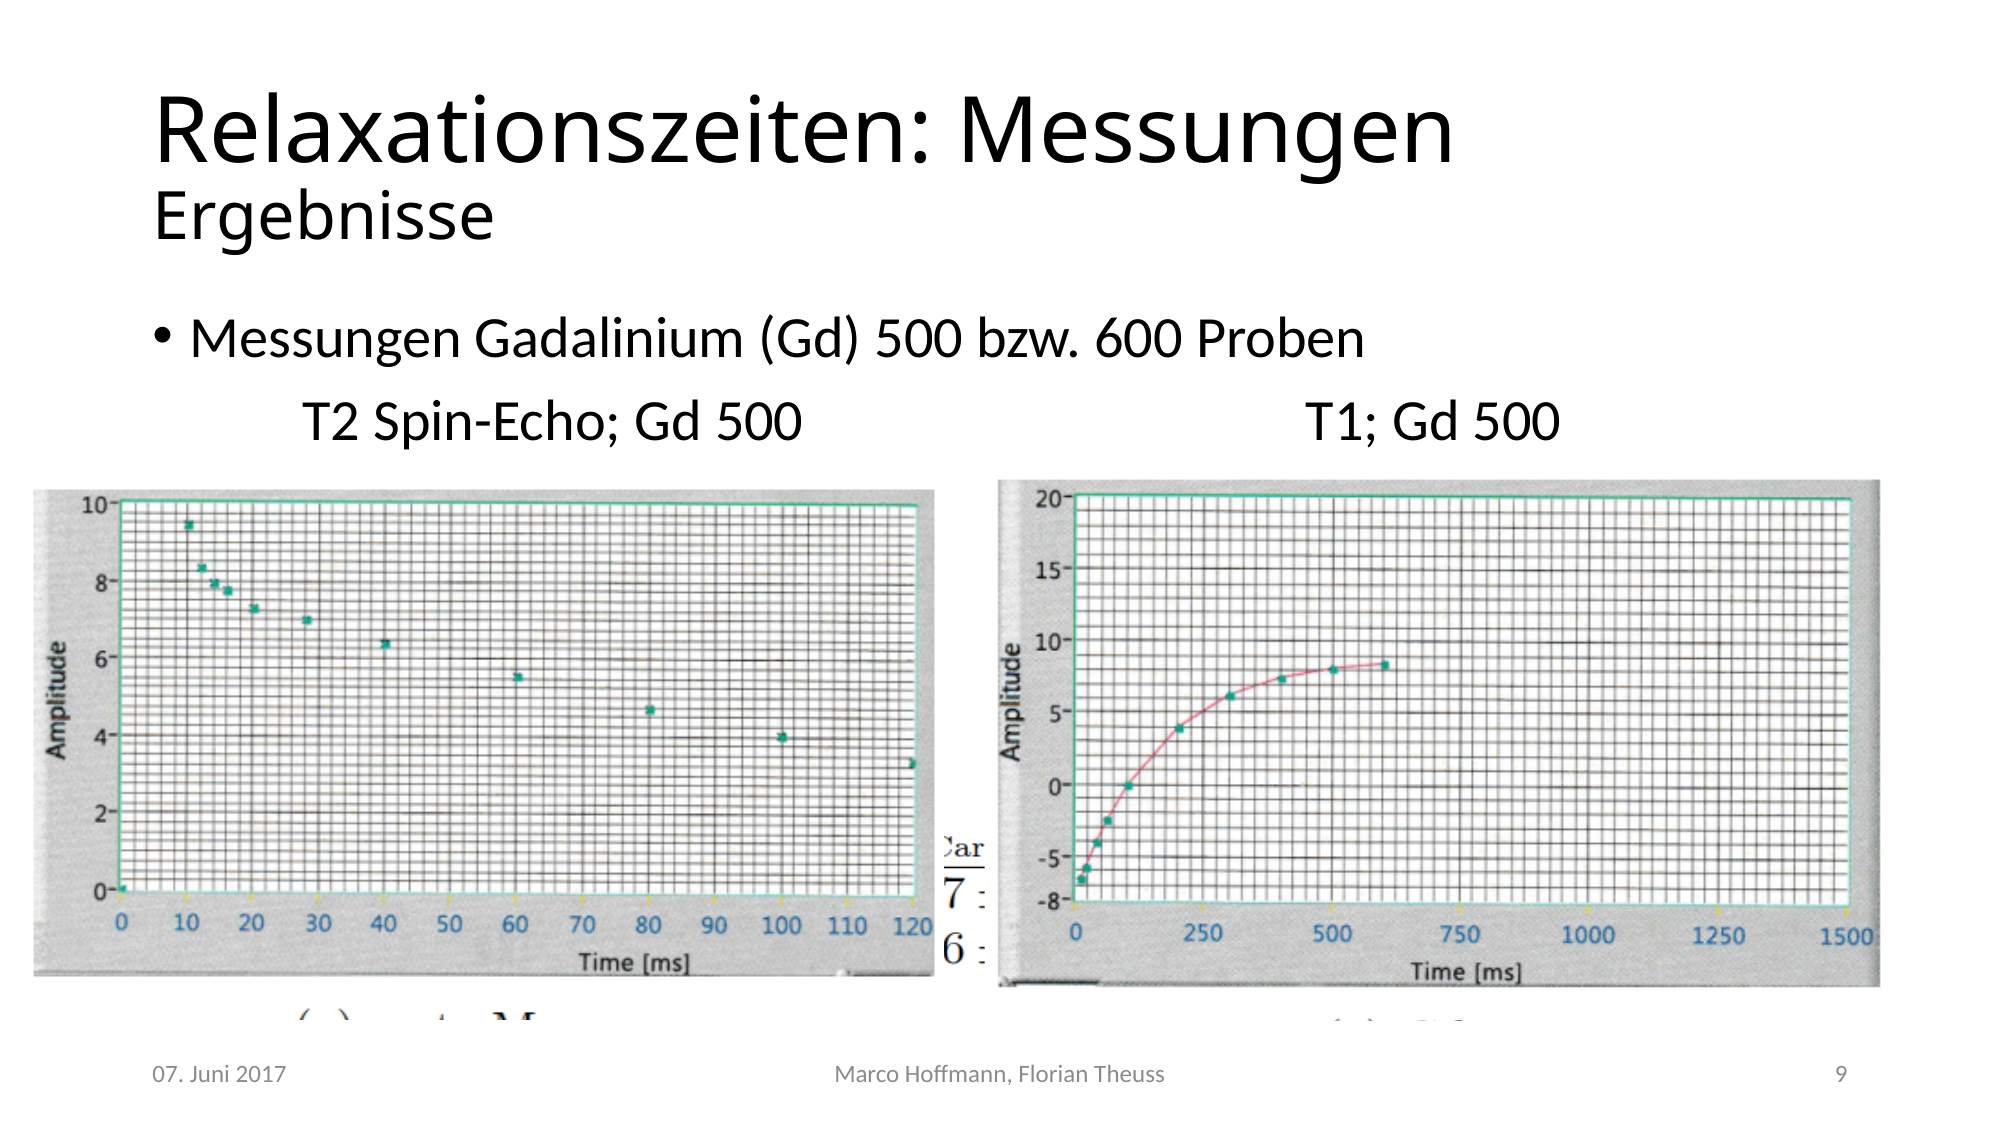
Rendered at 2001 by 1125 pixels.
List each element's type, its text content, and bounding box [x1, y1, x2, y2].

slide_number 07. Juni 2017 [137, 1042, 588, 1103]
text_box T2 Spin-Echo; Gd 500 [287, 374, 938, 460]
slide_number <Foliennummer> [1412, 1042, 1863, 1103]
title Relaxationszeiten: Messungen Ergebnisse [137, 59, 1863, 278]
footer Marco Hoffmann, Florian Theuss [662, 1042, 1338, 1103]
list Messungen Gadalinium (Gd) 500 bzw. 600 Proben [137, 299, 1863, 1014]
picture [23, 466, 1893, 1021]
text_box T1; Gd 500 [1290, 374, 1941, 460]
